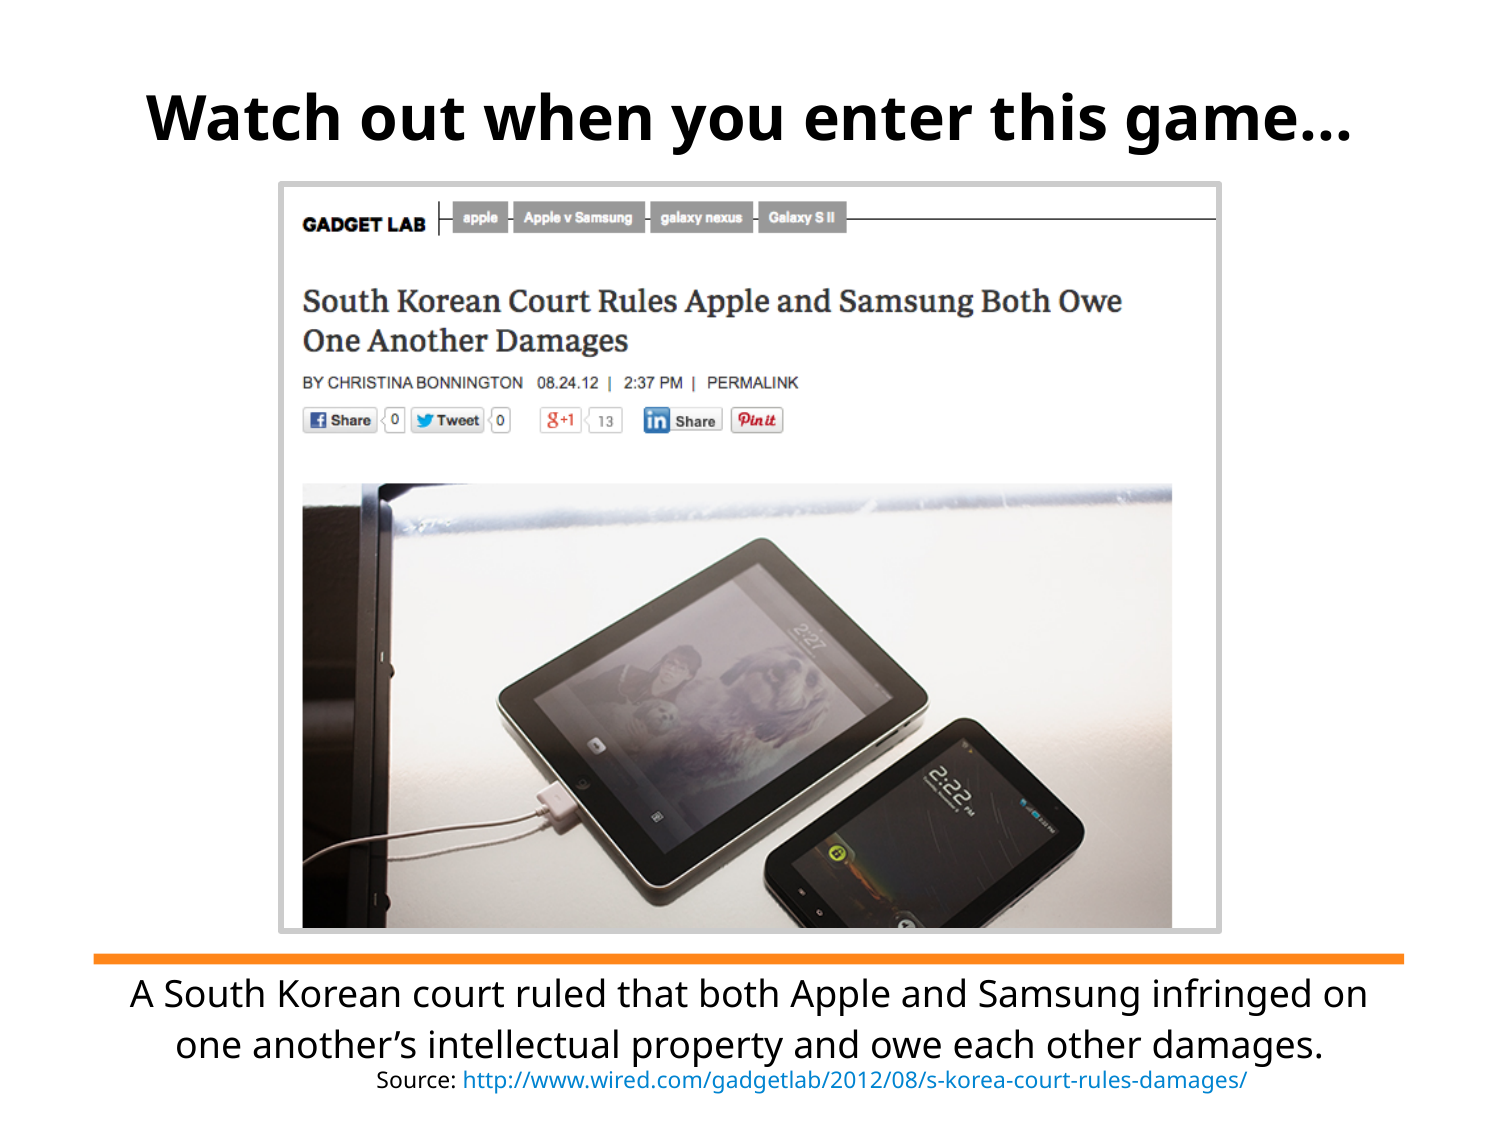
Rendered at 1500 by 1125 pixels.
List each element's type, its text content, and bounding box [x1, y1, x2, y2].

title Watch out when you enter this game... [75, 44, 1426, 188]
text_box A South Korean court ruled that both Apple and Samsung infringed on one another’s intellectual property and owe each other damages. [85, 960, 1415, 1073]
picture [0, 0, 1500, 1125]
text_box Source: http://www.wired.com/gadgetlab/2012/08/s-korea-court-rules-damages/ [361, 1056, 1184, 1101]
